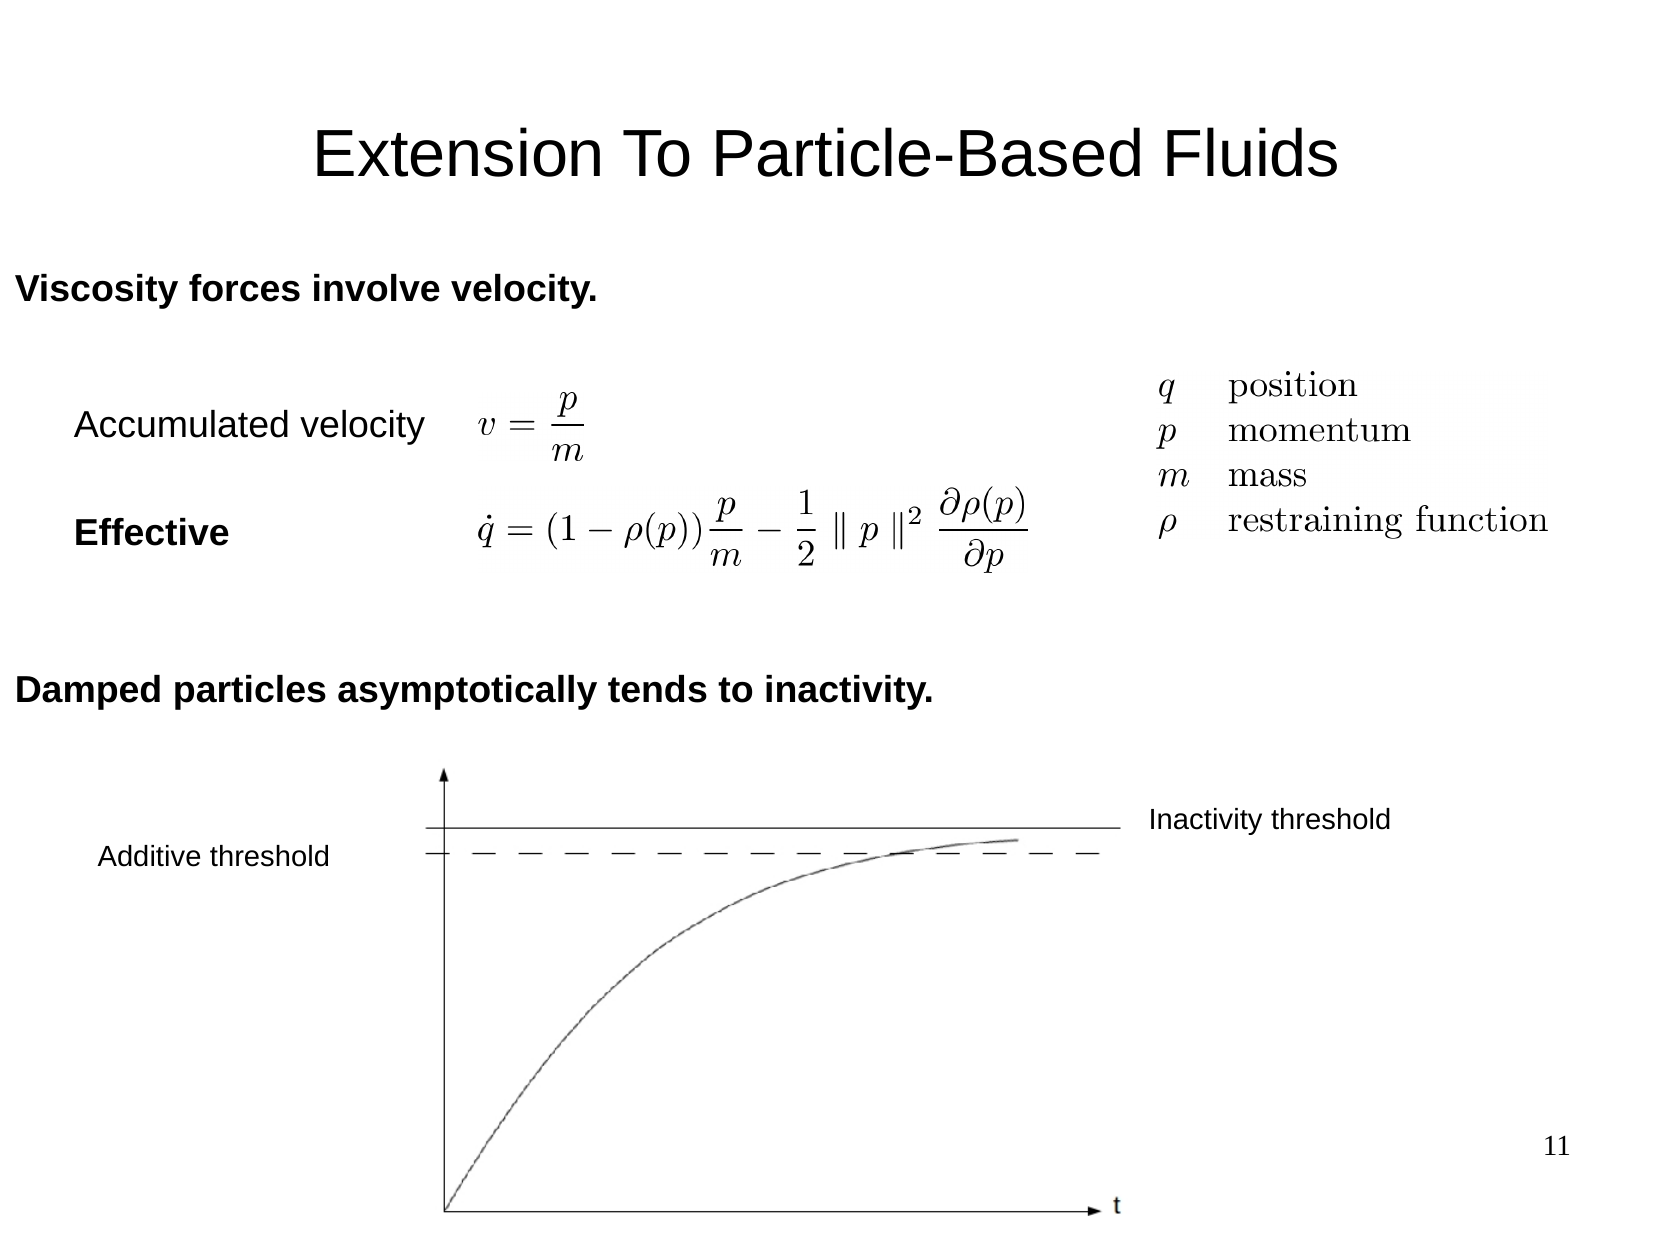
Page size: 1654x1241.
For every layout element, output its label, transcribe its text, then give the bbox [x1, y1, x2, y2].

text_box Effective [59, 504, 461, 562]
picture [478, 392, 584, 461]
text_box Damped particles asymptotically tends to inactivity. [0, 661, 957, 719]
picture [478, 486, 1028, 573]
text_box Accumulated velocity [59, 395, 461, 453]
title Extension To Particle-Based Fluids [82, 49, 1571, 257]
picture [416, 749, 1146, 1239]
text_box Additive threshold [82, 832, 416, 880]
text_box Inactivity threshold [1146, 795, 1441, 845]
picture [1156, 371, 1548, 540]
text_box Viscosity forces involve velocity. [0, 259, 626, 317]
